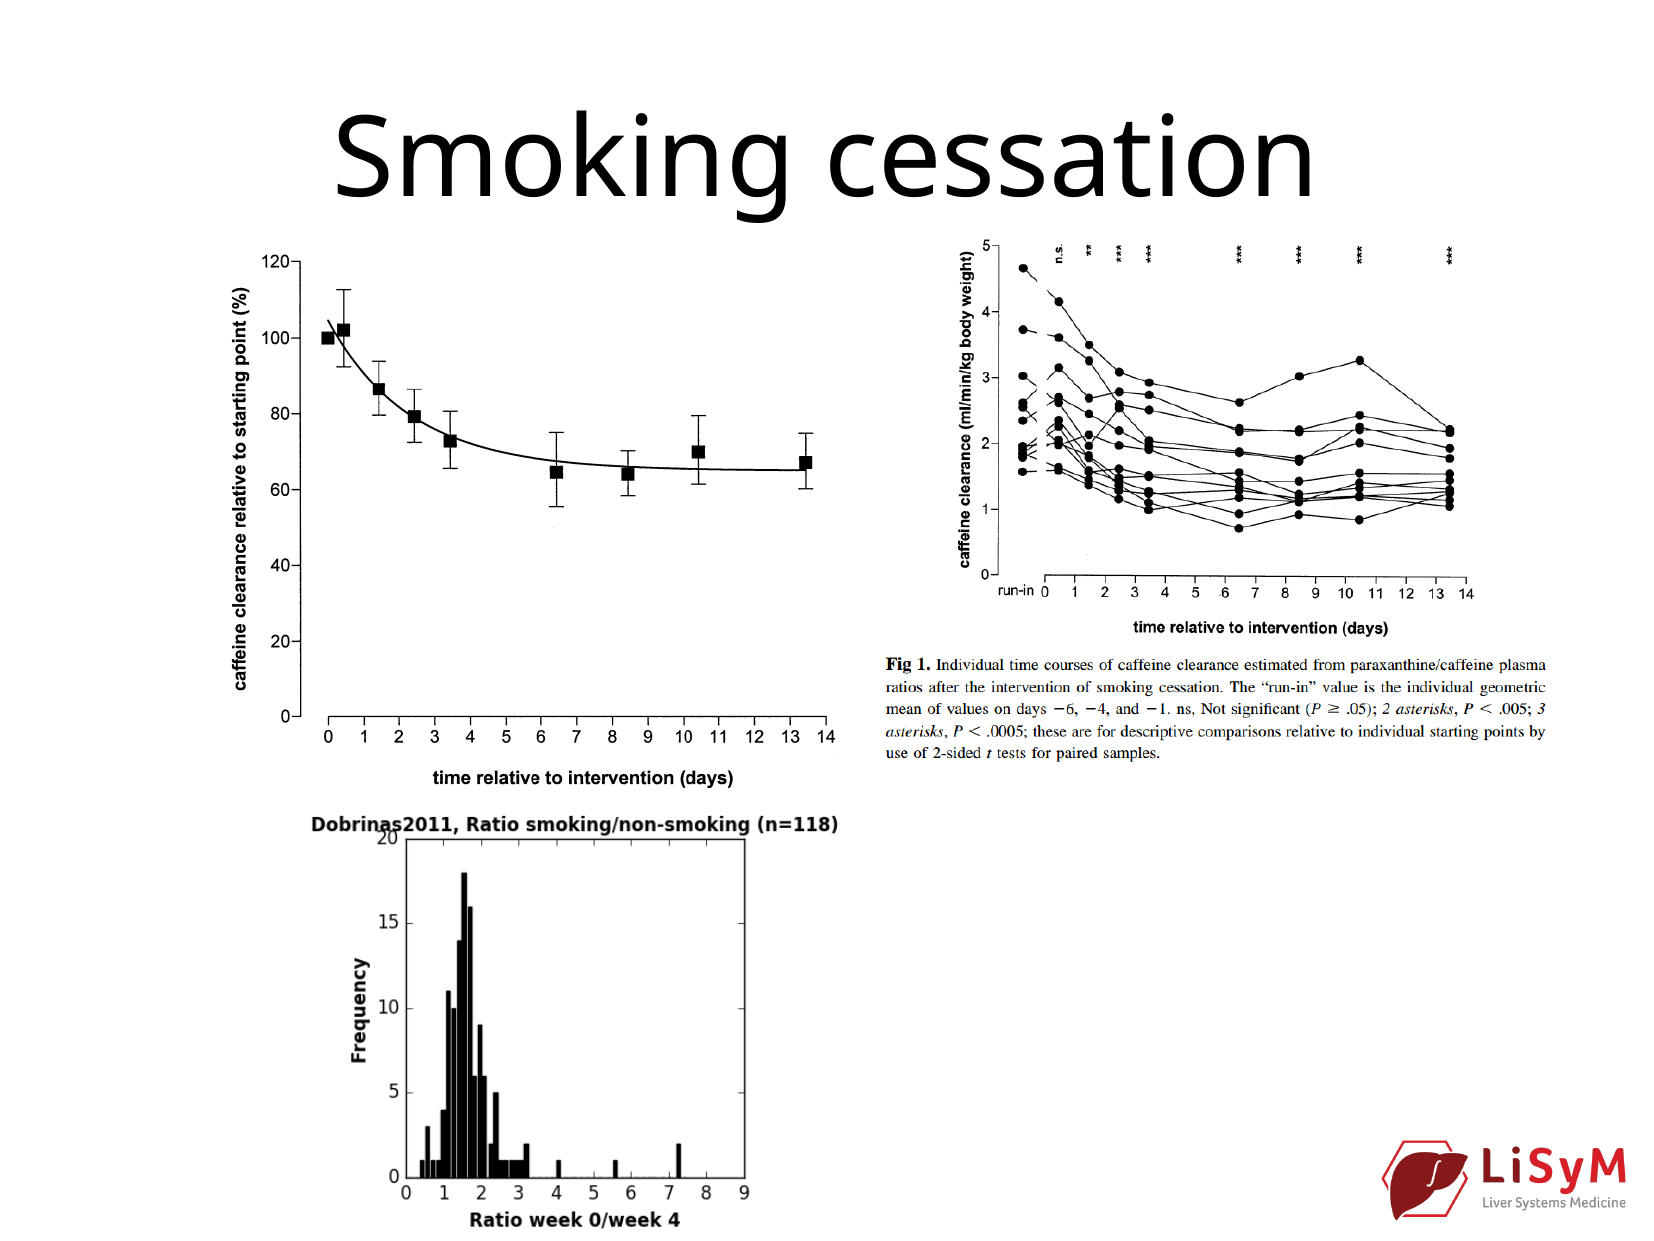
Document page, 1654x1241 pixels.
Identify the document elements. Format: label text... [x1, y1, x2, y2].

title Smoking cessation [82, 49, 1571, 257]
picture [1380, 1139, 1627, 1222]
picture [300, 805, 849, 1241]
picture [225, 254, 841, 796]
picture [885, 239, 1546, 762]
